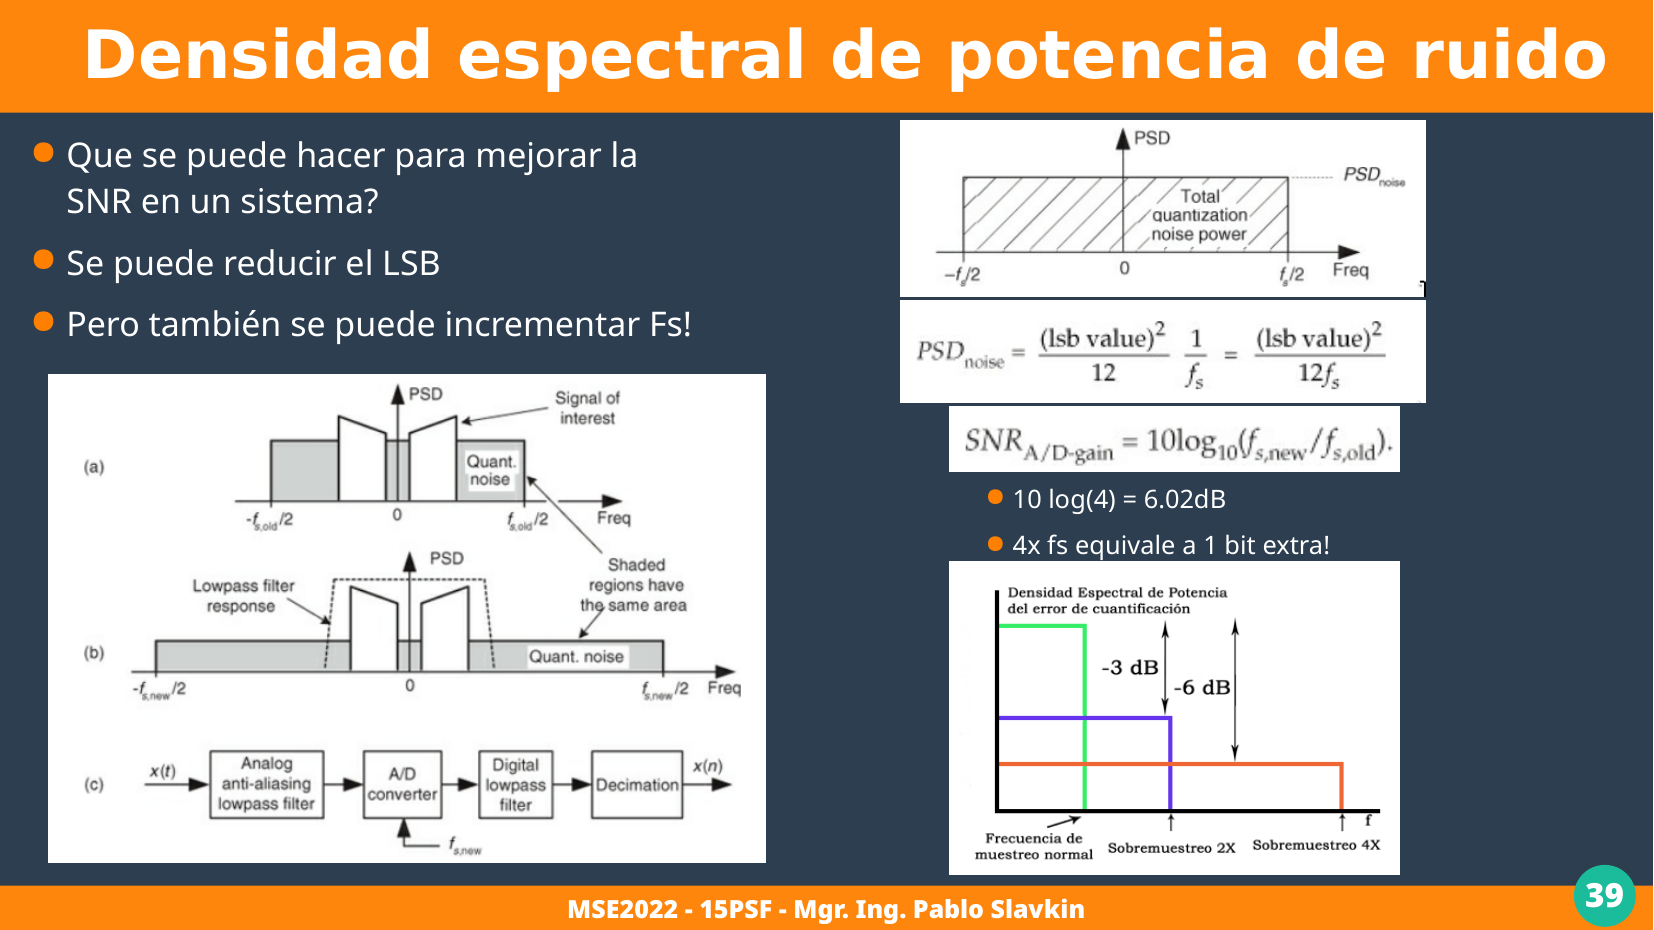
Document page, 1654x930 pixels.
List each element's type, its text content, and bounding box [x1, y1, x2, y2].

list Que se puede hacer para mejorar la SNR en un sistema? Se puede reducir el LSB Pero también se puede incrementar Fs! [18, 131, 713, 376]
picture [900, 120, 1426, 297]
picture [949, 406, 1400, 472]
title Densidad espectral de potencia de ruido [0, 16, 1651, 113]
picture [48, 374, 766, 863]
list 10 log(4) = 6.02dB 4x fs equivale a 1 bit extra! [976, 481, 1400, 563]
picture [949, 561, 1400, 875]
picture [900, 300, 1426, 403]
